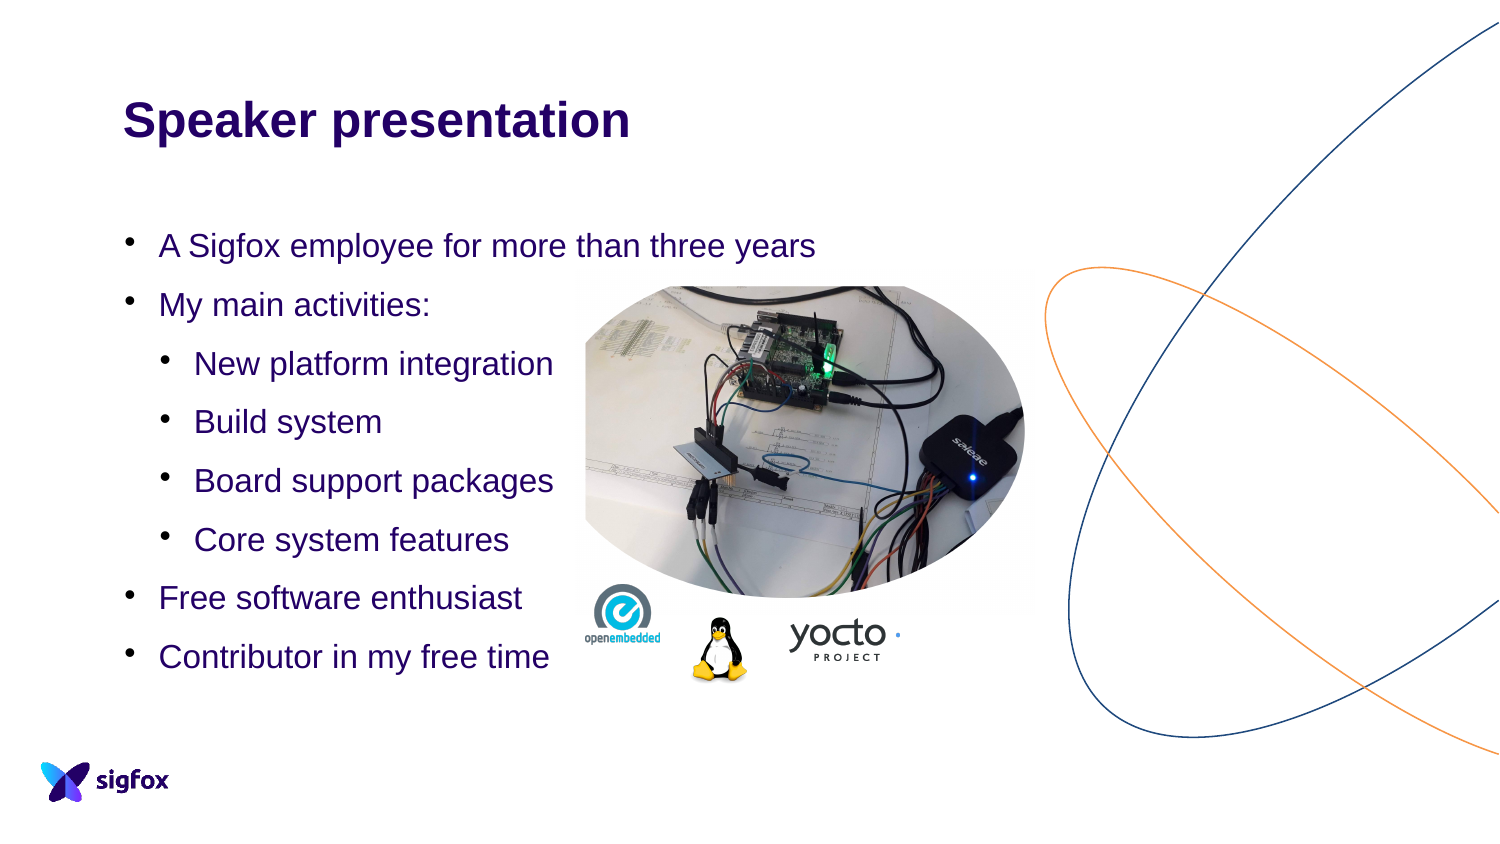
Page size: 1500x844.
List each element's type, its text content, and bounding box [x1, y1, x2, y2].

picture [789, 618, 900, 661]
text_box A Sigfox employee for more than three years My main activities: New platform integration Build system Board support packages Core system features Free software enthusiast Contributor in my free time [123, 224, 1359, 705]
picture [575, 269, 1035, 684]
picture [36, 760, 174, 803]
text_box Speaker presentation [122, 87, 1358, 142]
